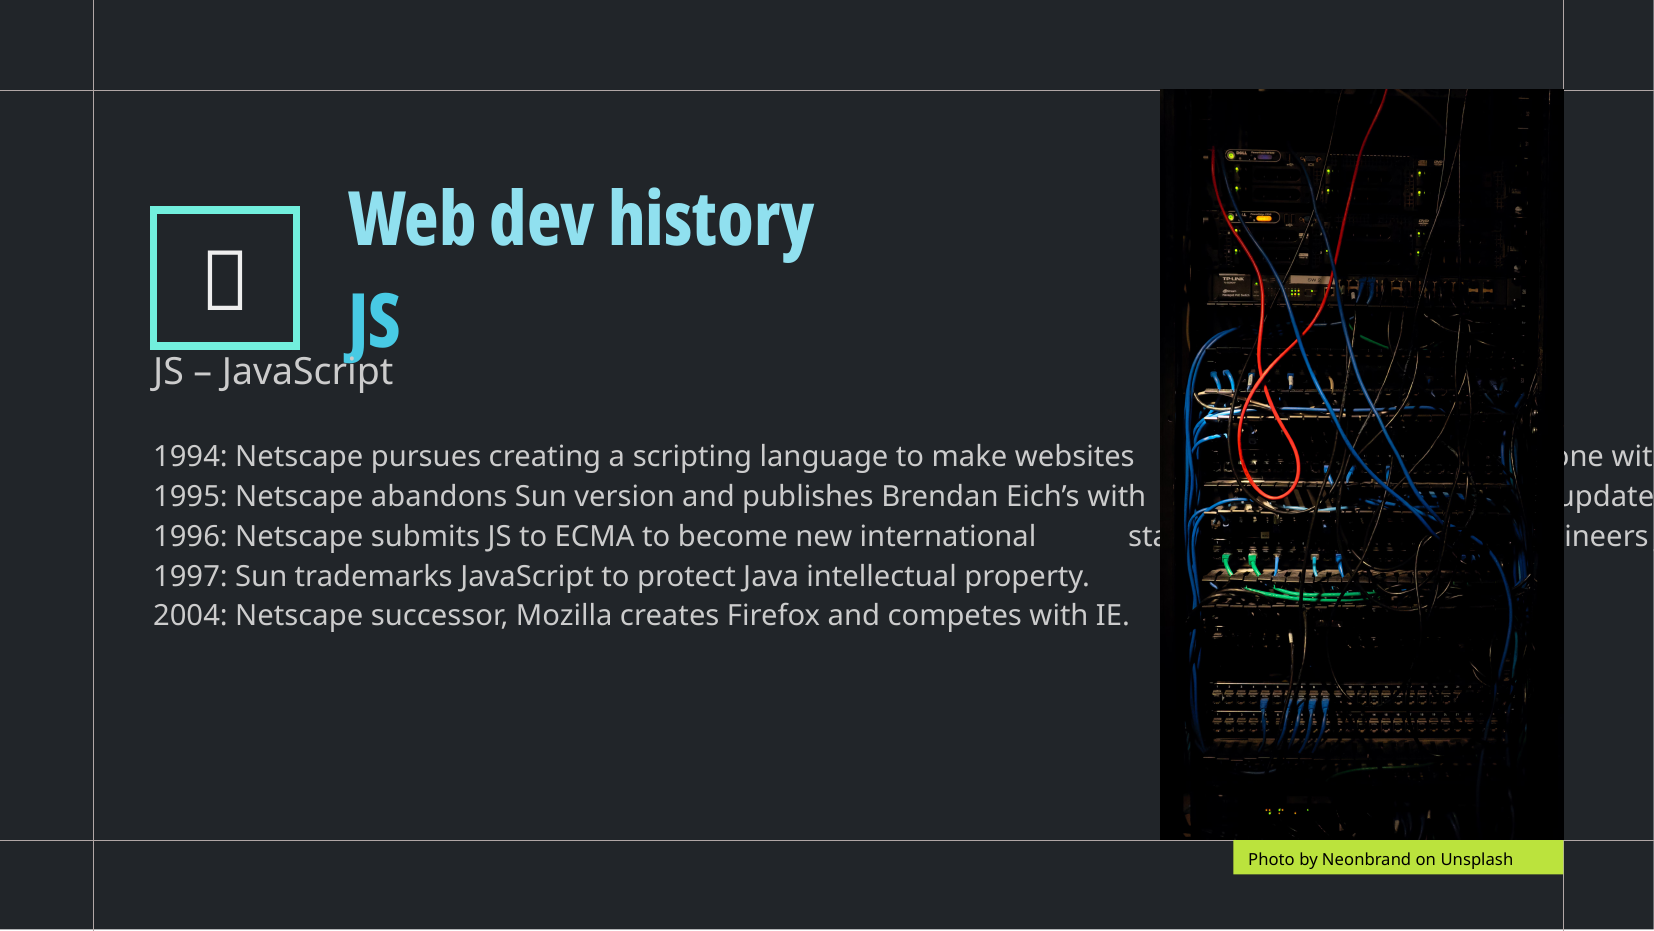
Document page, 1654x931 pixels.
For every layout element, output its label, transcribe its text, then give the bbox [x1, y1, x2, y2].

text_box Web dev history JS [333, 165, 1024, 337]
text_box 🌐 [153, 210, 297, 331]
text_box JS – JavaScript 1994: Netscape pursues creating a scripting language to make websites dynamic with two teams: one with Sun(Java), one with Brendan Eich. 1995: Netscape abandons Sun version and publishes Brendan Eich’s with Netscape Navigator update. Netscape calls the language Javascript to leverage Sun’s success with Java. 1996: Netscape submits JS to ECMA to become new international standard. Microsoft reverse engineers JS to create Jscript for Internet Explorer. IE success leads to Jscript replacing JS as de facto client-side language. Client-side scripting stagnates. 1997: Sun trademarks JavaScript to protect Java intellectual property. 2004: Netscape successor, Mozilla creates Firefox and competes with IE. [138, 337, 1129, 931]
picture [1160, 90, 1564, 841]
text_box Photo by Neonbrand on Unsplash [1233, 840, 1564, 875]
